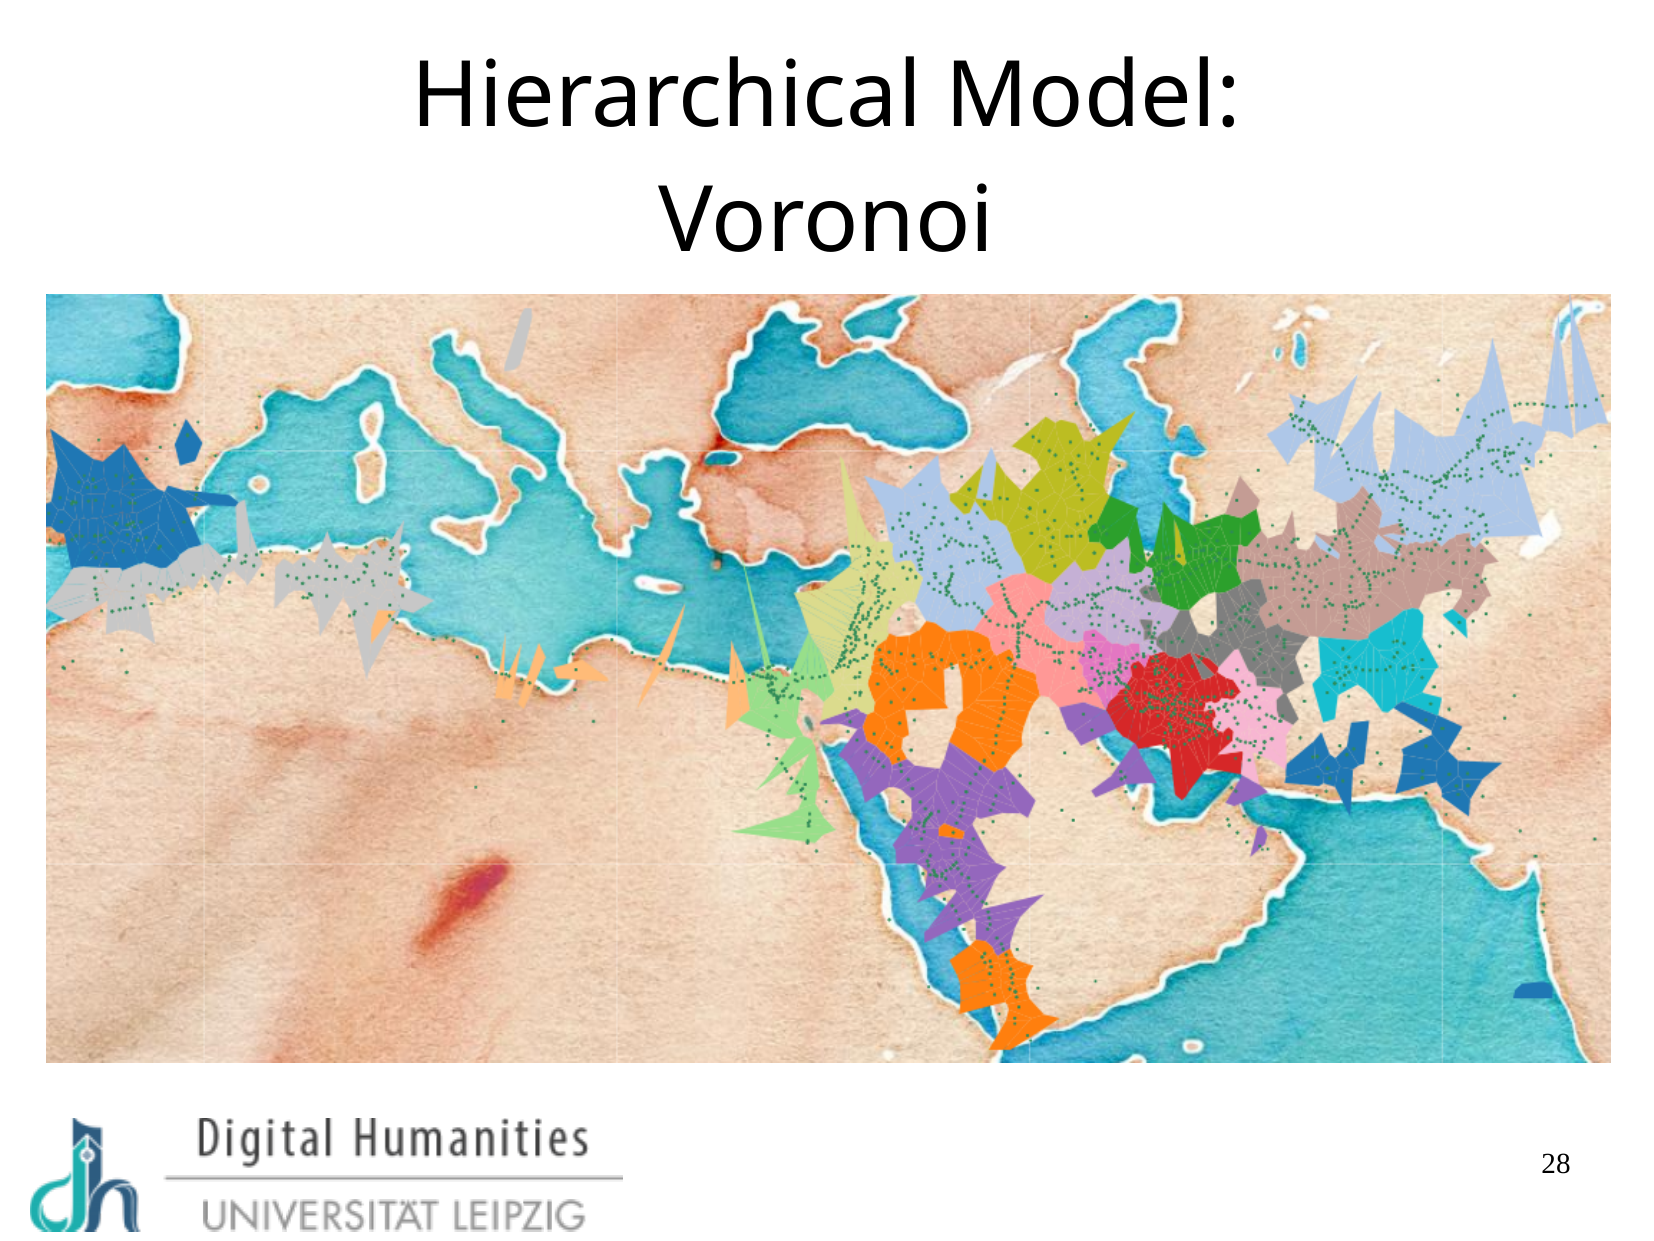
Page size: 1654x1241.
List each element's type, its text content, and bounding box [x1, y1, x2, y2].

picture [30, 1118, 623, 1232]
picture [46, 294, 1611, 1063]
title Hierarchical Model: Voronoi [82, 25, 1571, 281]
